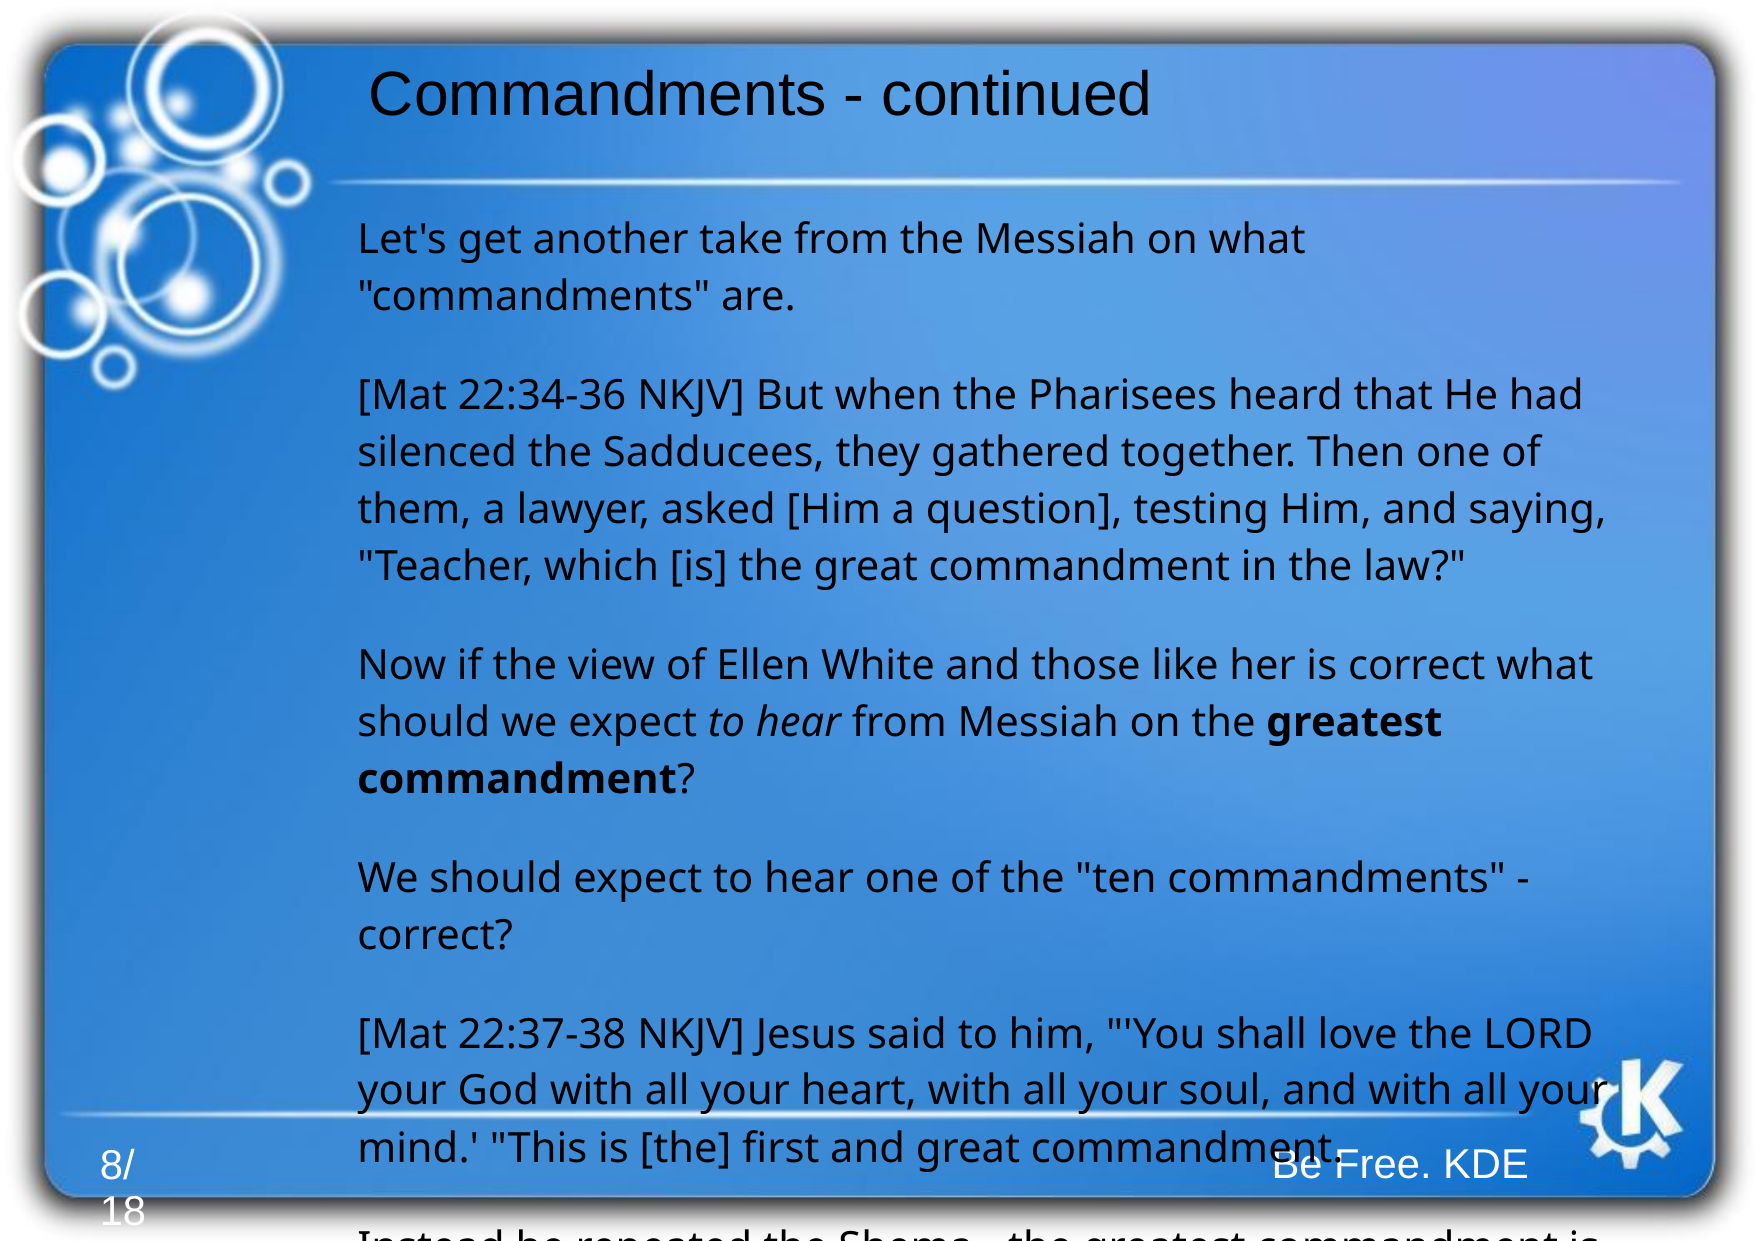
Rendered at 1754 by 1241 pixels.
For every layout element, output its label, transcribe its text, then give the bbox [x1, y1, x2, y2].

list Let's get another take from the Messiah on what "commandments" are. [Mat 22:34-36 NKJV] But when the Pharisees heard that He had silenced the Sadducees, they gathered together. Then one of them, a lawyer, asked [Him a question], testing Him, and saying, "Teacher, which [is] the great commandment in the law?" Now if the view of Ellen White and those like her is correct what should we expect to hear from Messiah on the greatest commandment? We should expect to hear one of the "ten commandments" - correct? [Mat 22:37-38 NKJV] Jesus said to him, "'You shall love the LORD your God with all your heart, with all your soul, and with all your mind.' "This is [the] first and great commandment. Instead he repeated the Shema - the greatest commandment is from Deut 6:3-9, something to this day ritualistic Jews recite daily. It's not of the ten, which destroys the idea that only the ten matter. [342, 201, 1648, 1079]
picture [0, 0, 1754, 1241]
title Commandments - continued [354, 51, 1653, 176]
